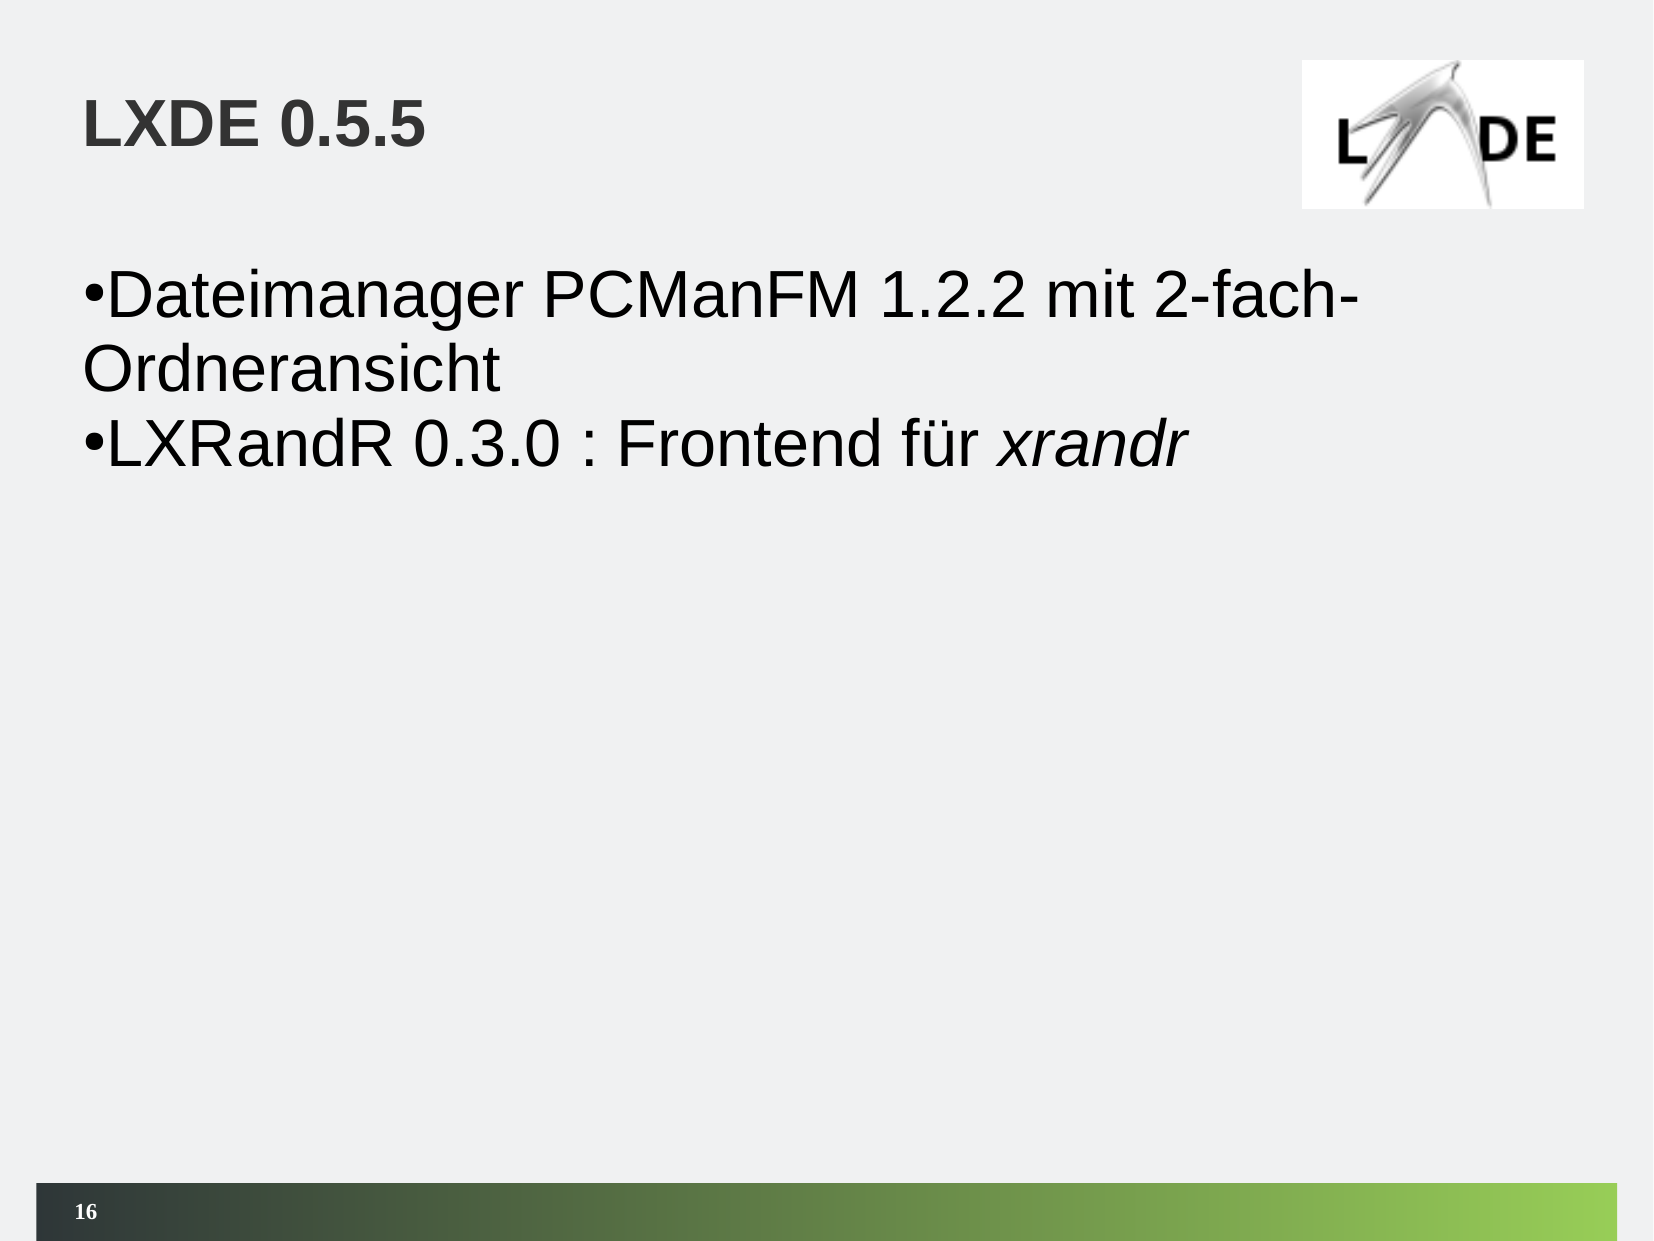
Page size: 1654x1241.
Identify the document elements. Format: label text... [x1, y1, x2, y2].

subtitle Dateimanager PCManFM 1.2.2 mit 2-fach-Ordneransicht LXRandR 0.3.0 : Frontend für xrandr [82, 0, 1571, 779]
picture [0, 0, 1654, 1241]
